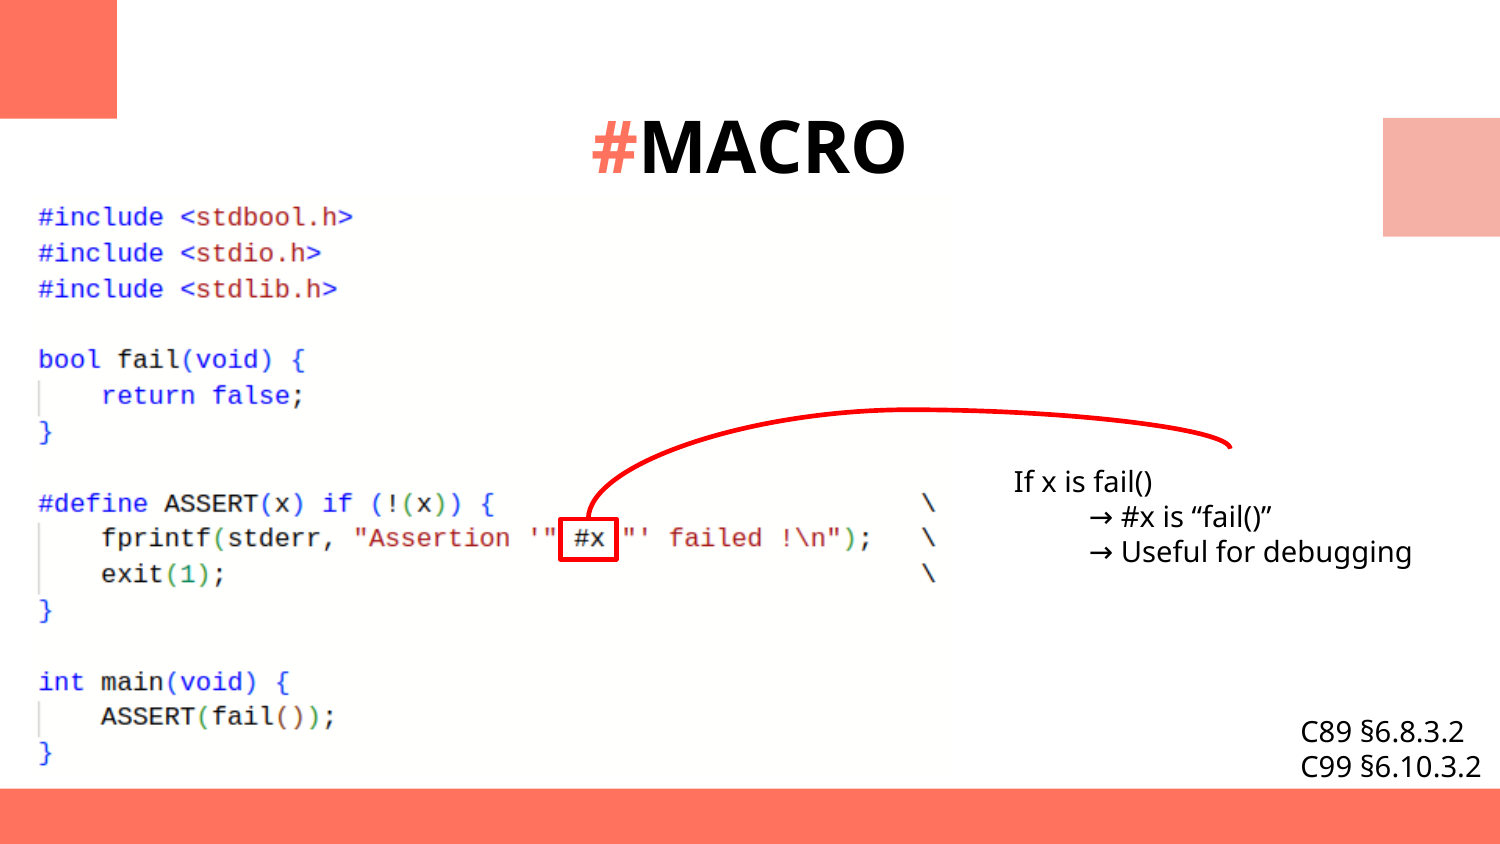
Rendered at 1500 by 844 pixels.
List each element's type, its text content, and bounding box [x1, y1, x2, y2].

picture [563, 521, 614, 557]
title #MACRO [0, 107, 1500, 181]
text_box If x is fail() → #x is “fail()” → Useful for debugging [998, 448, 1462, 568]
picture [32, 196, 953, 775]
text_box C89 §6.8.3.2 C99 §6.10.3.2 [1285, 697, 1500, 789]
